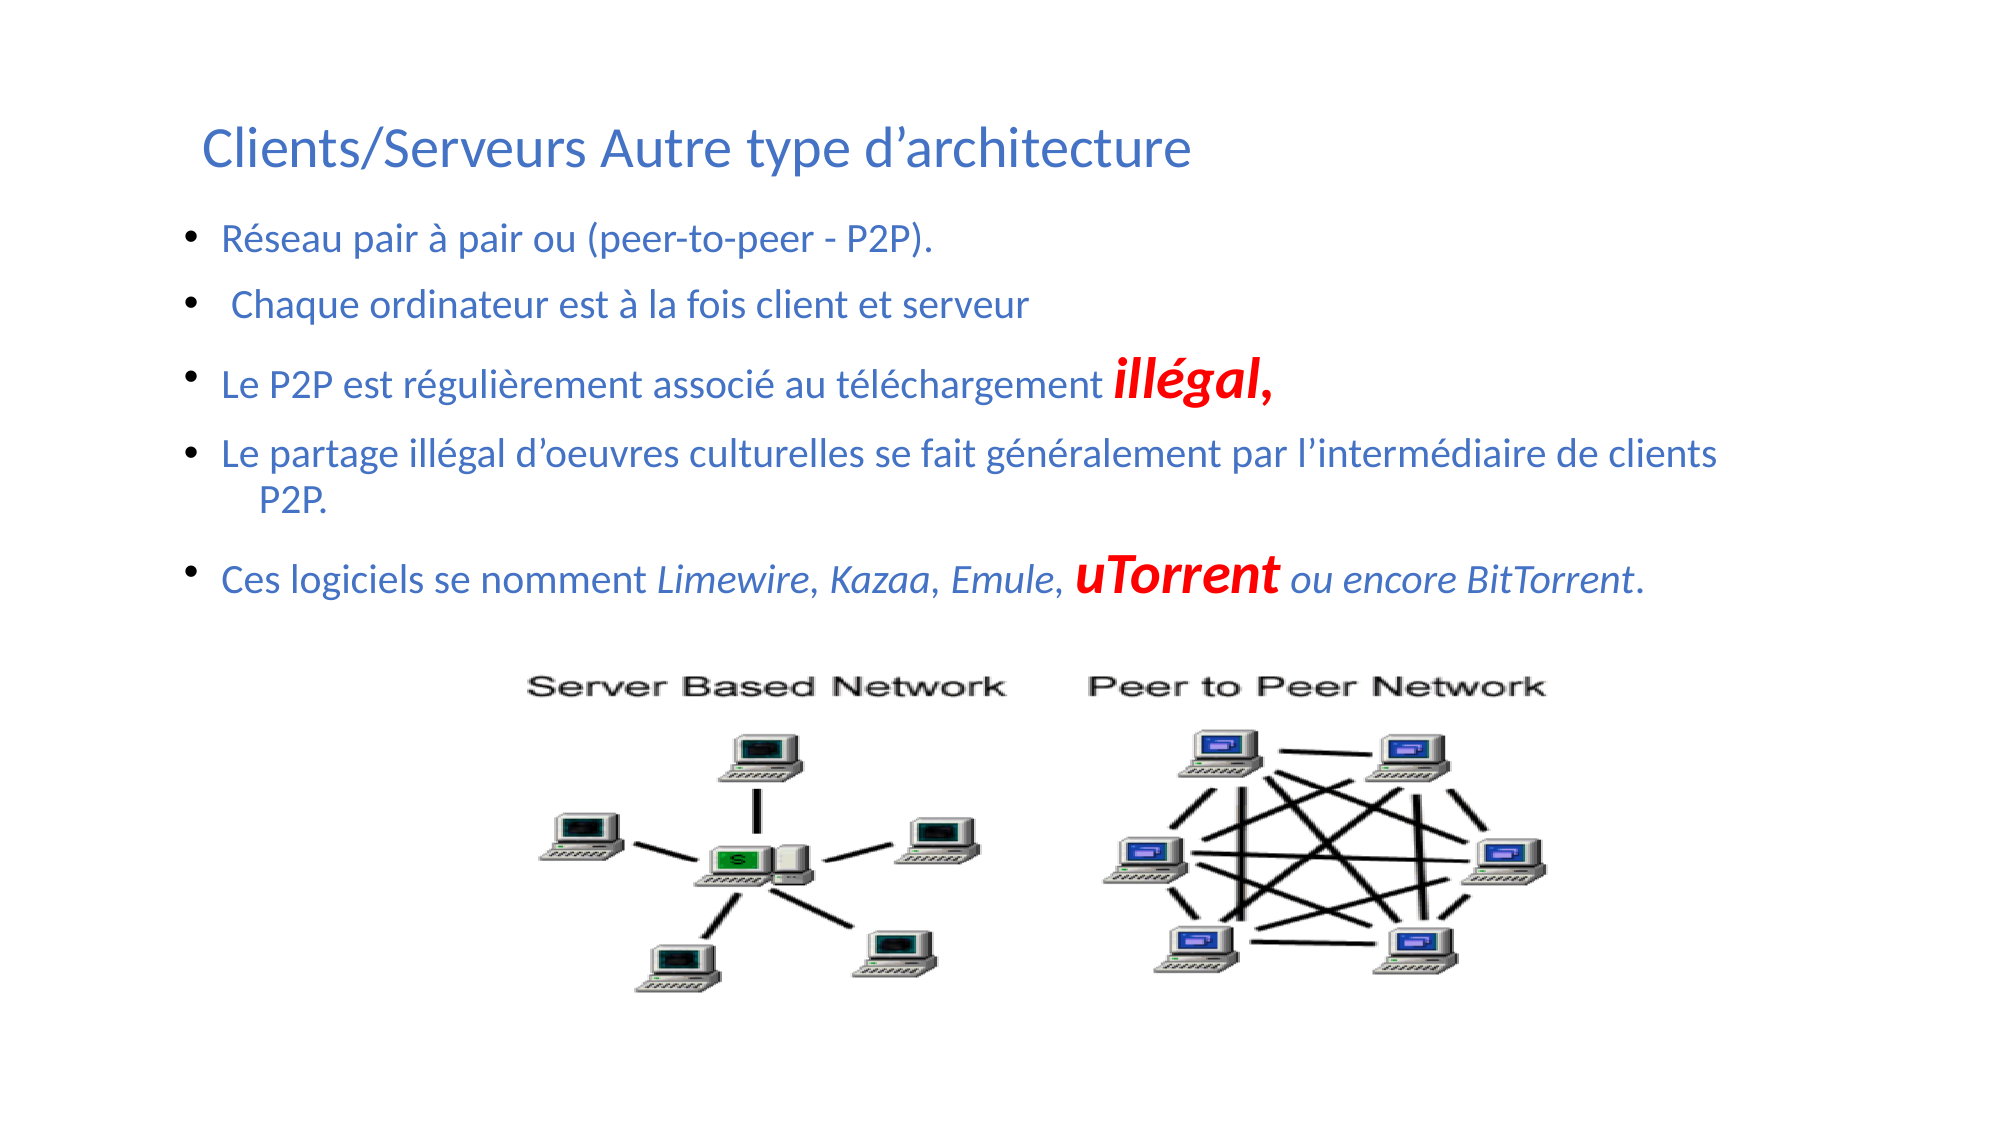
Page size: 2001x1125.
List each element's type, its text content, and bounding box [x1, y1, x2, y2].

list Réseau pair à pair ou (peer-to-peer - P2P). Chaque ordinateur est à la fois client et serveur Le P2P est régulièrement associé au téléchargement illégal, Le partage illégal d’oeuvres culturelles se fait généralement par l’intermédiaire de clients P2P. Ces logiciels se nomment Limewire, Kazaa, Emule, uTorrent ou encore BitTorrent. [168, 208, 1794, 870]
picture [446, 644, 1666, 1006]
title Clients/Serveurs Autre type d’architecture [187, 87, 1813, 209]
